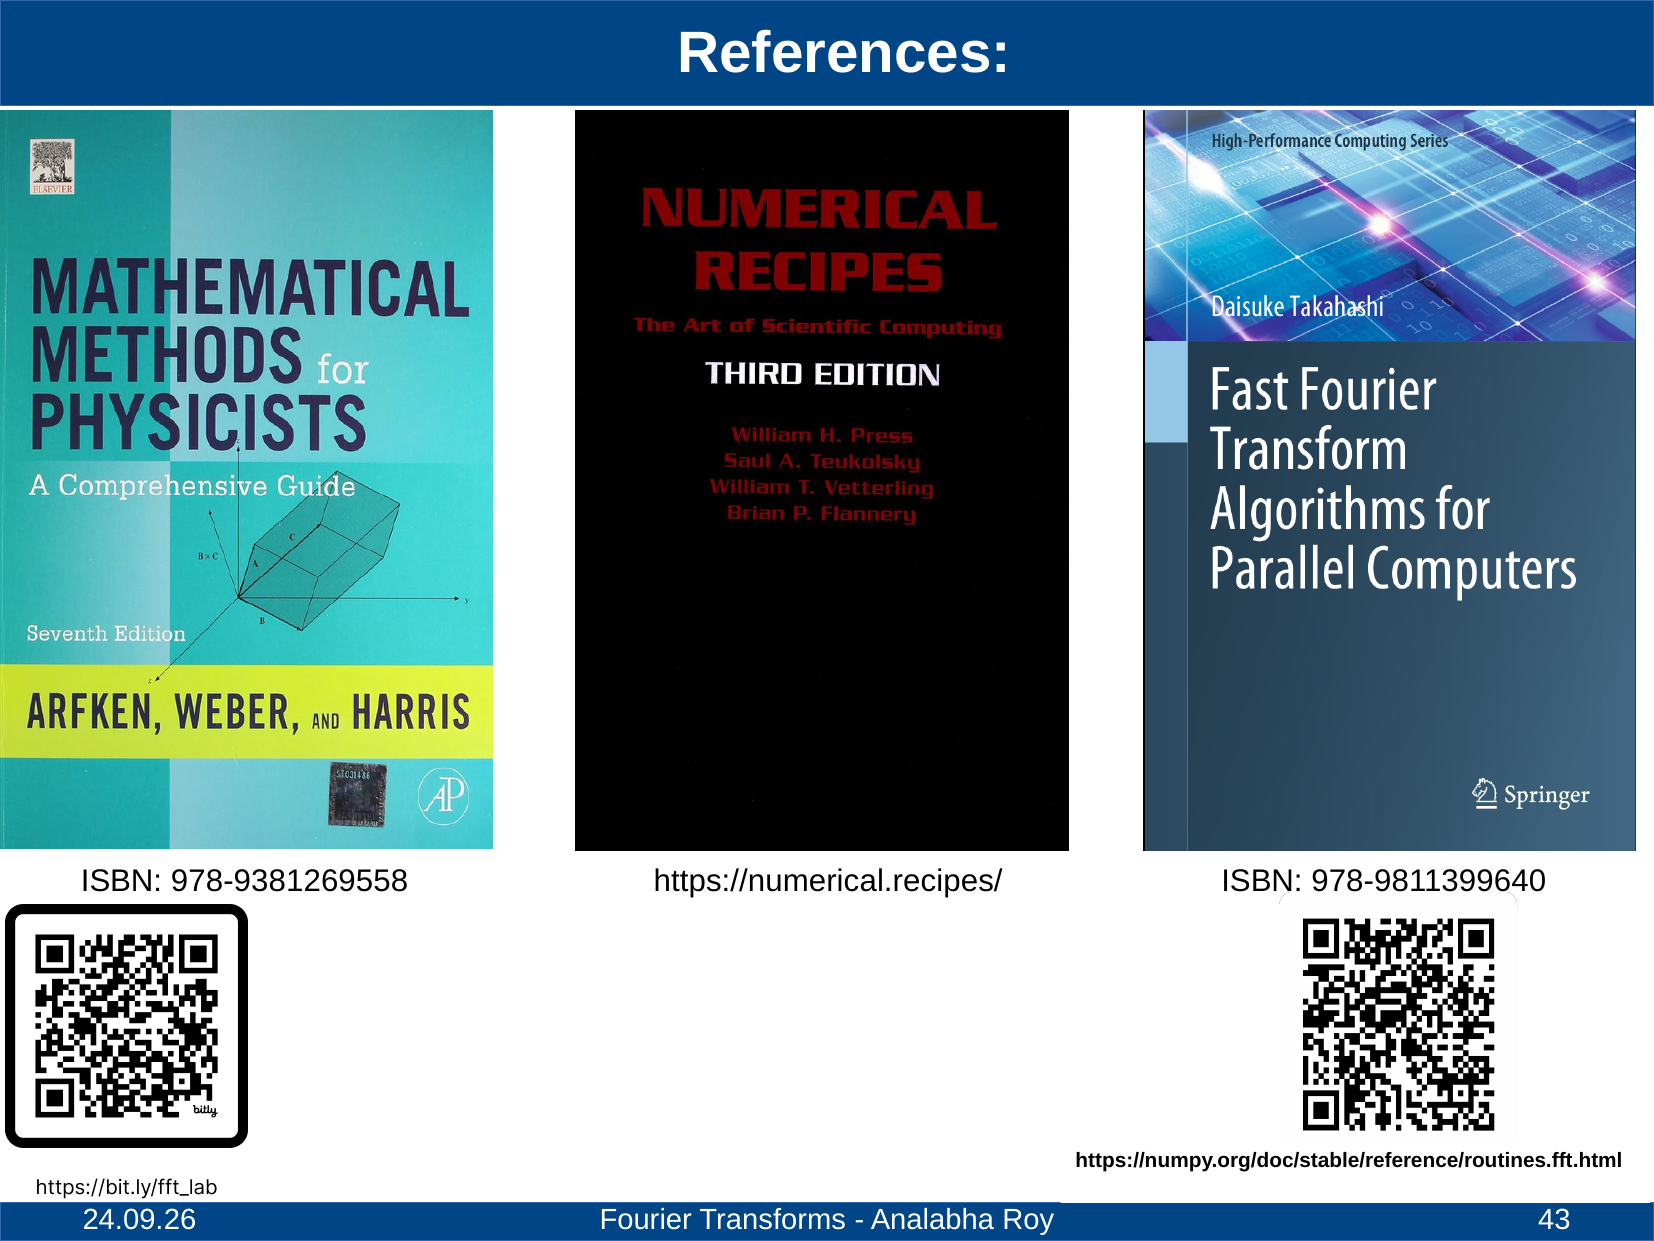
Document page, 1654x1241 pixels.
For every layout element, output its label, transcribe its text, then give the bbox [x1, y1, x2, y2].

picture [1279, 892, 1518, 1141]
picture [575, 110, 1069, 851]
text_box https://numerical.recipes/ [638, 855, 1020, 940]
text_box ISBN: 978-9811399640 [1206, 855, 1600, 940]
picture [0, 110, 493, 851]
title References: [0, 0, 1654, 106]
text_box https://numpy.org/doc/stable/reference/routines.fft.html [1060, 1141, 1651, 1203]
picture [1143, 110, 1636, 851]
text_box ISBN: 978-9381269558 [66, 855, 447, 940]
picture [5, 904, 248, 1219]
